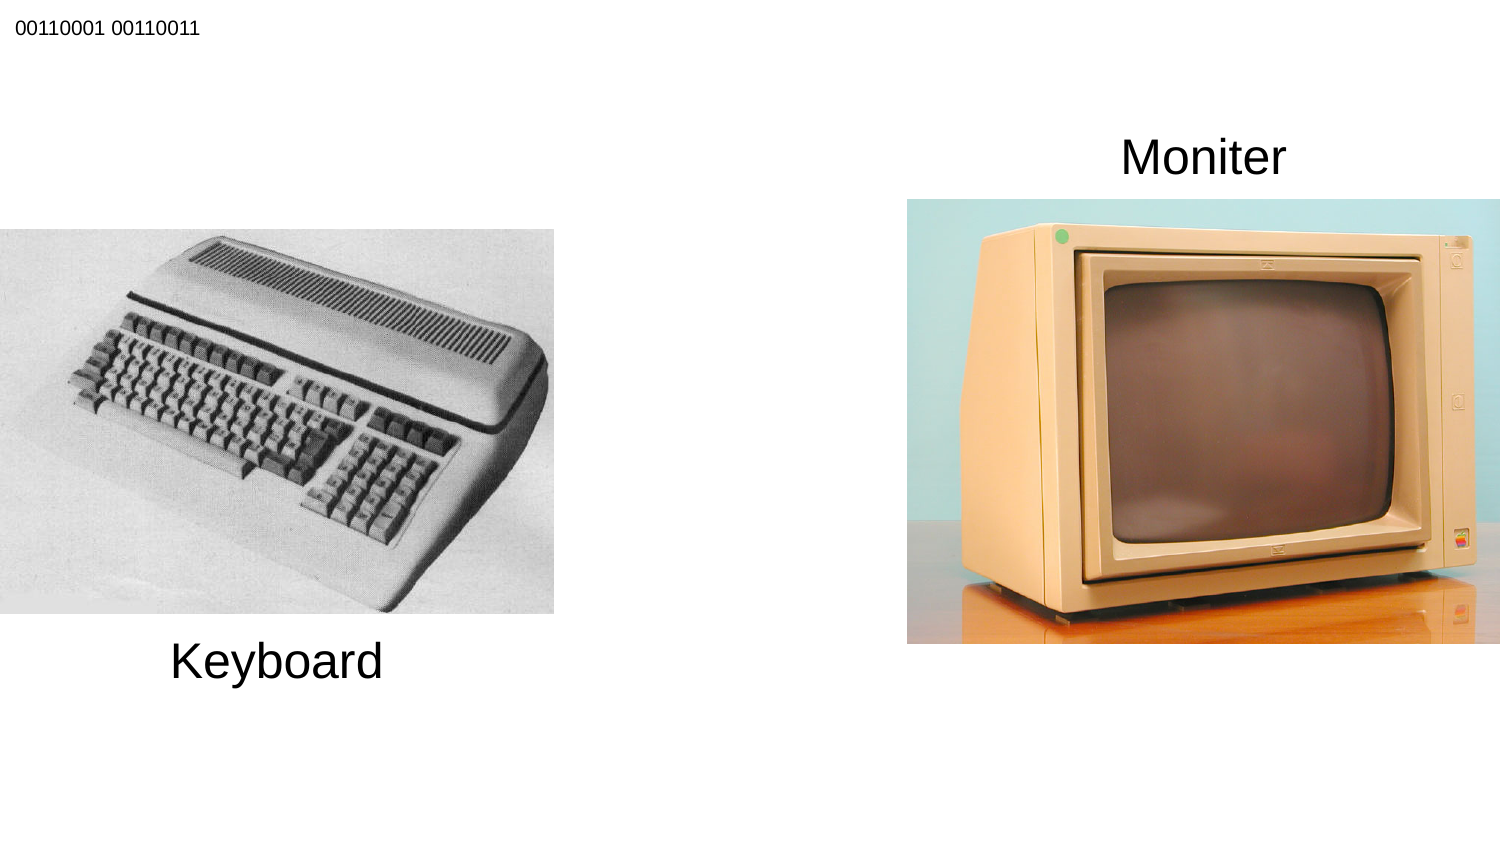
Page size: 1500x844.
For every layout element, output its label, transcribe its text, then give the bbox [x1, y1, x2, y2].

picture [0, 229, 554, 613]
picture [907, 200, 1500, 644]
text_box 00110001 00110011 [0, 0, 261, 61]
text_box Moniter [907, 104, 1500, 200]
text_box Keyboard [0, 613, 554, 710]
